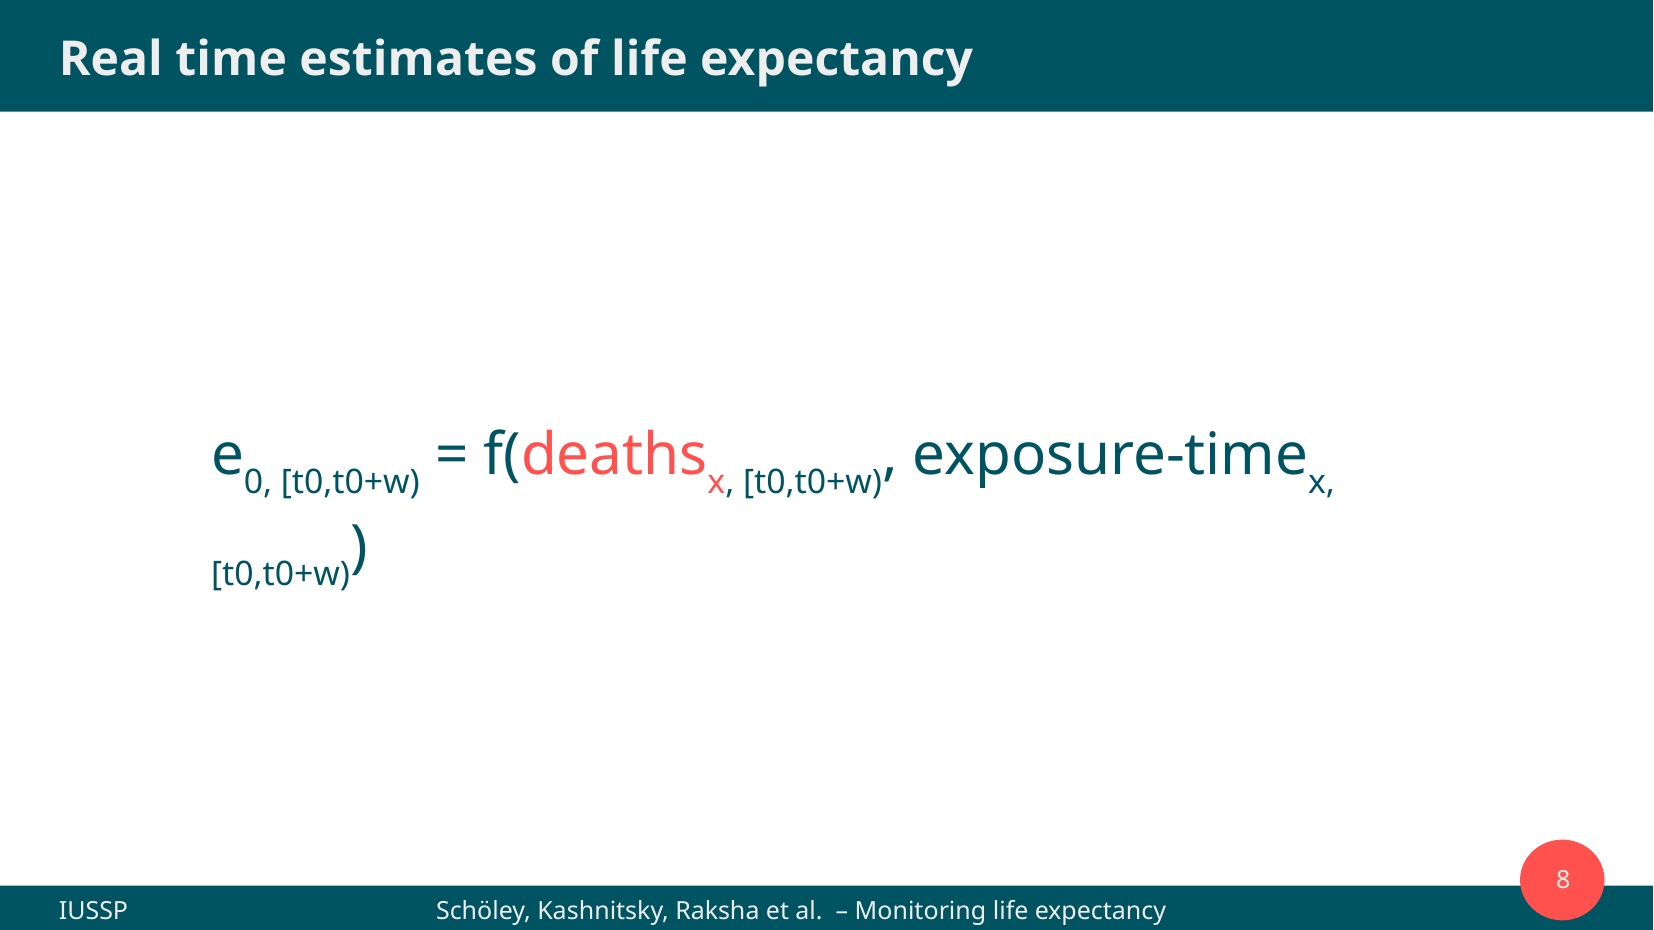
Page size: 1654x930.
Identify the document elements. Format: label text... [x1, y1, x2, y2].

title Real time estimates of life expectancy [58, 0, 1594, 117]
text_box e0, [t0,t0+w) = f(deathsx, [t0,t0+w), exposure-timex, [t0,t0+w)) [196, 405, 1457, 541]
